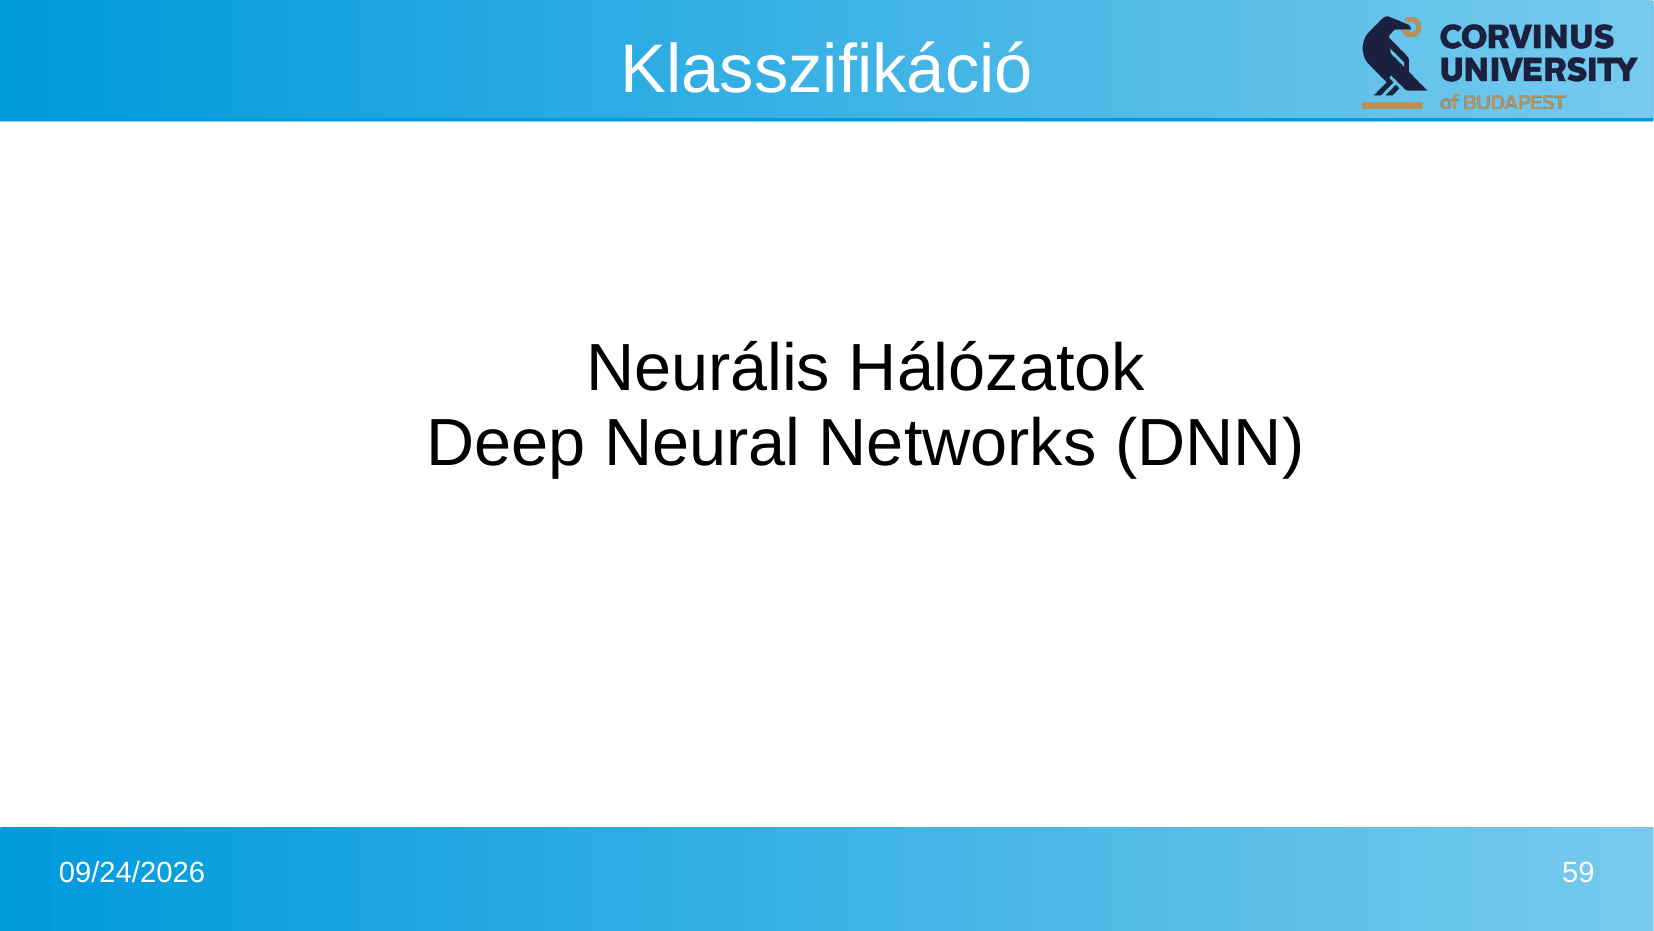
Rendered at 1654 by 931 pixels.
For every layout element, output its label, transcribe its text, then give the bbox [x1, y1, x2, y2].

title Klasszifikáció [59, 29, 1362, 108]
picture [1362, 16, 1638, 109]
text_box Neurális Hálózatok Deep Neural Networks (DNN) [354, 322, 1377, 562]
